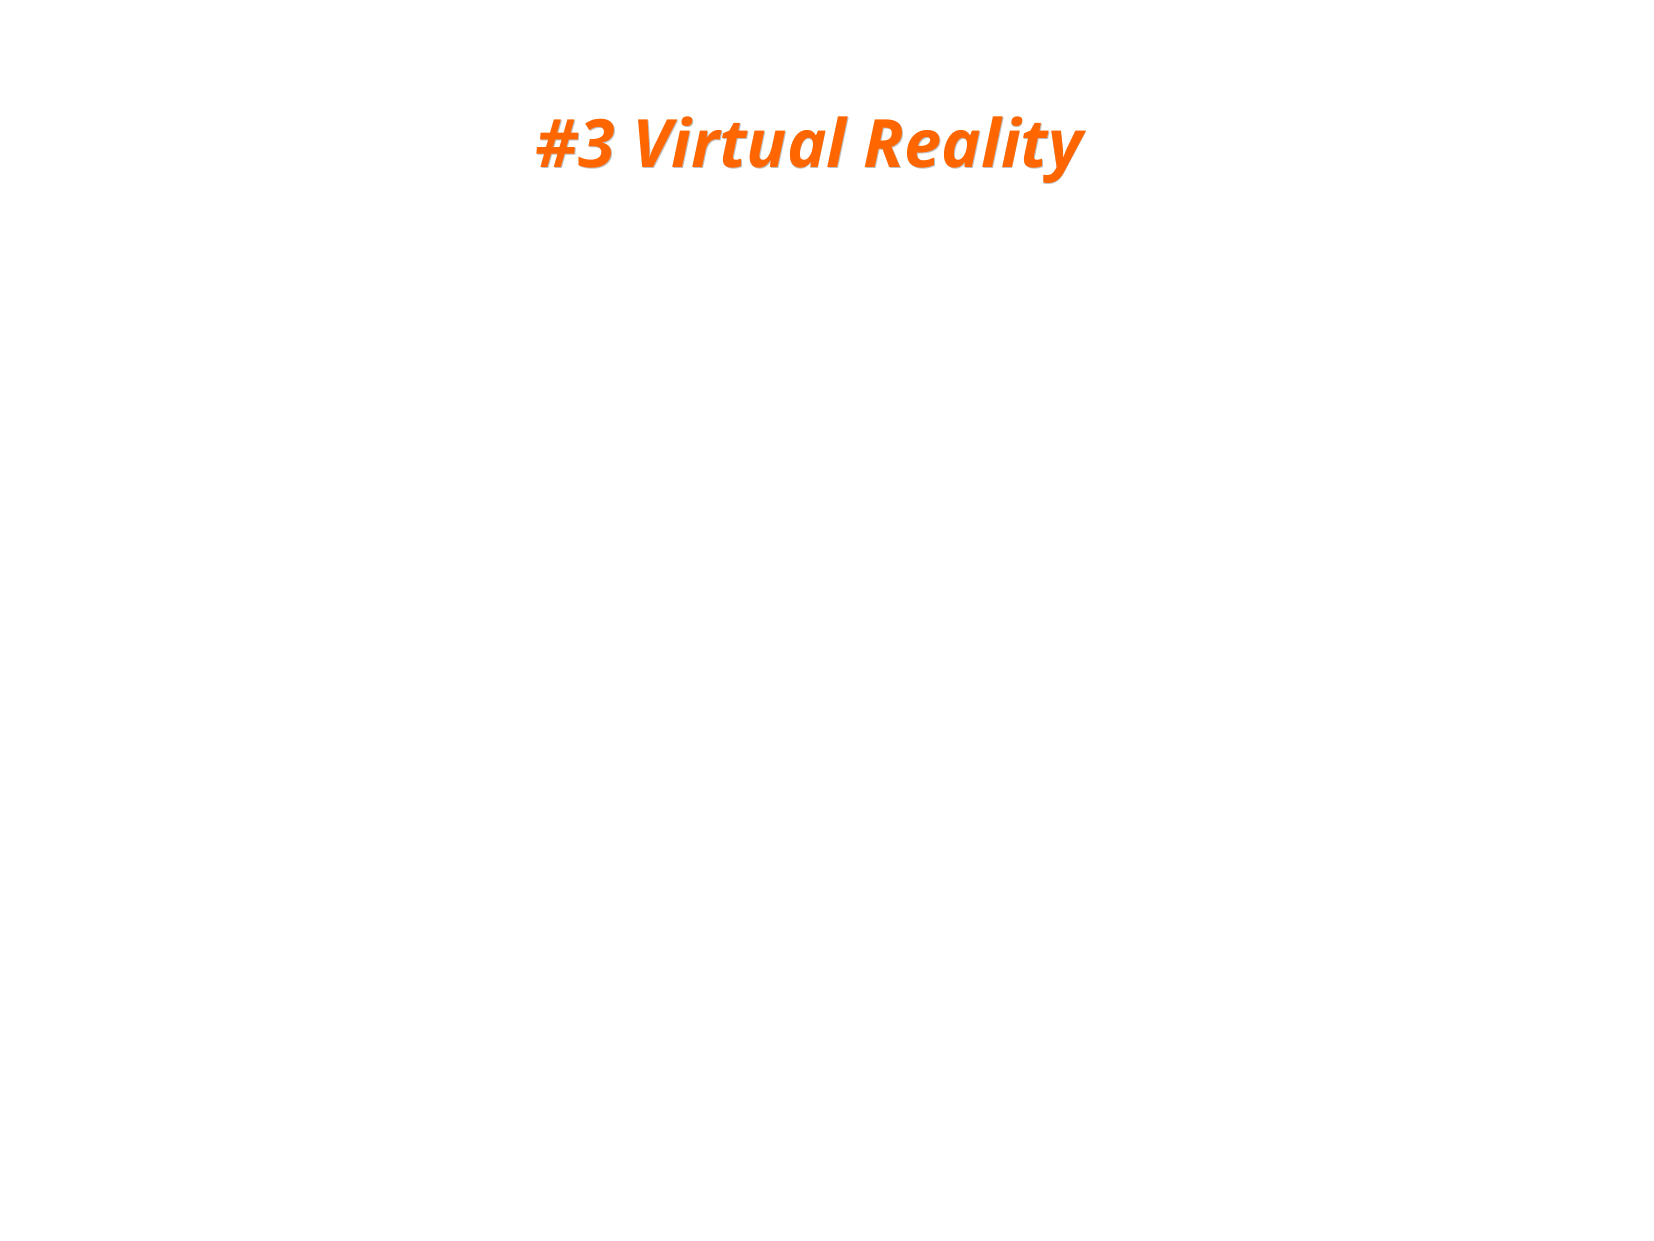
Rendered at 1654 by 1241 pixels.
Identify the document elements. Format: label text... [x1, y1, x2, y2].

text_box #3 Virtual Reality [95, 35, 1524, 249]
